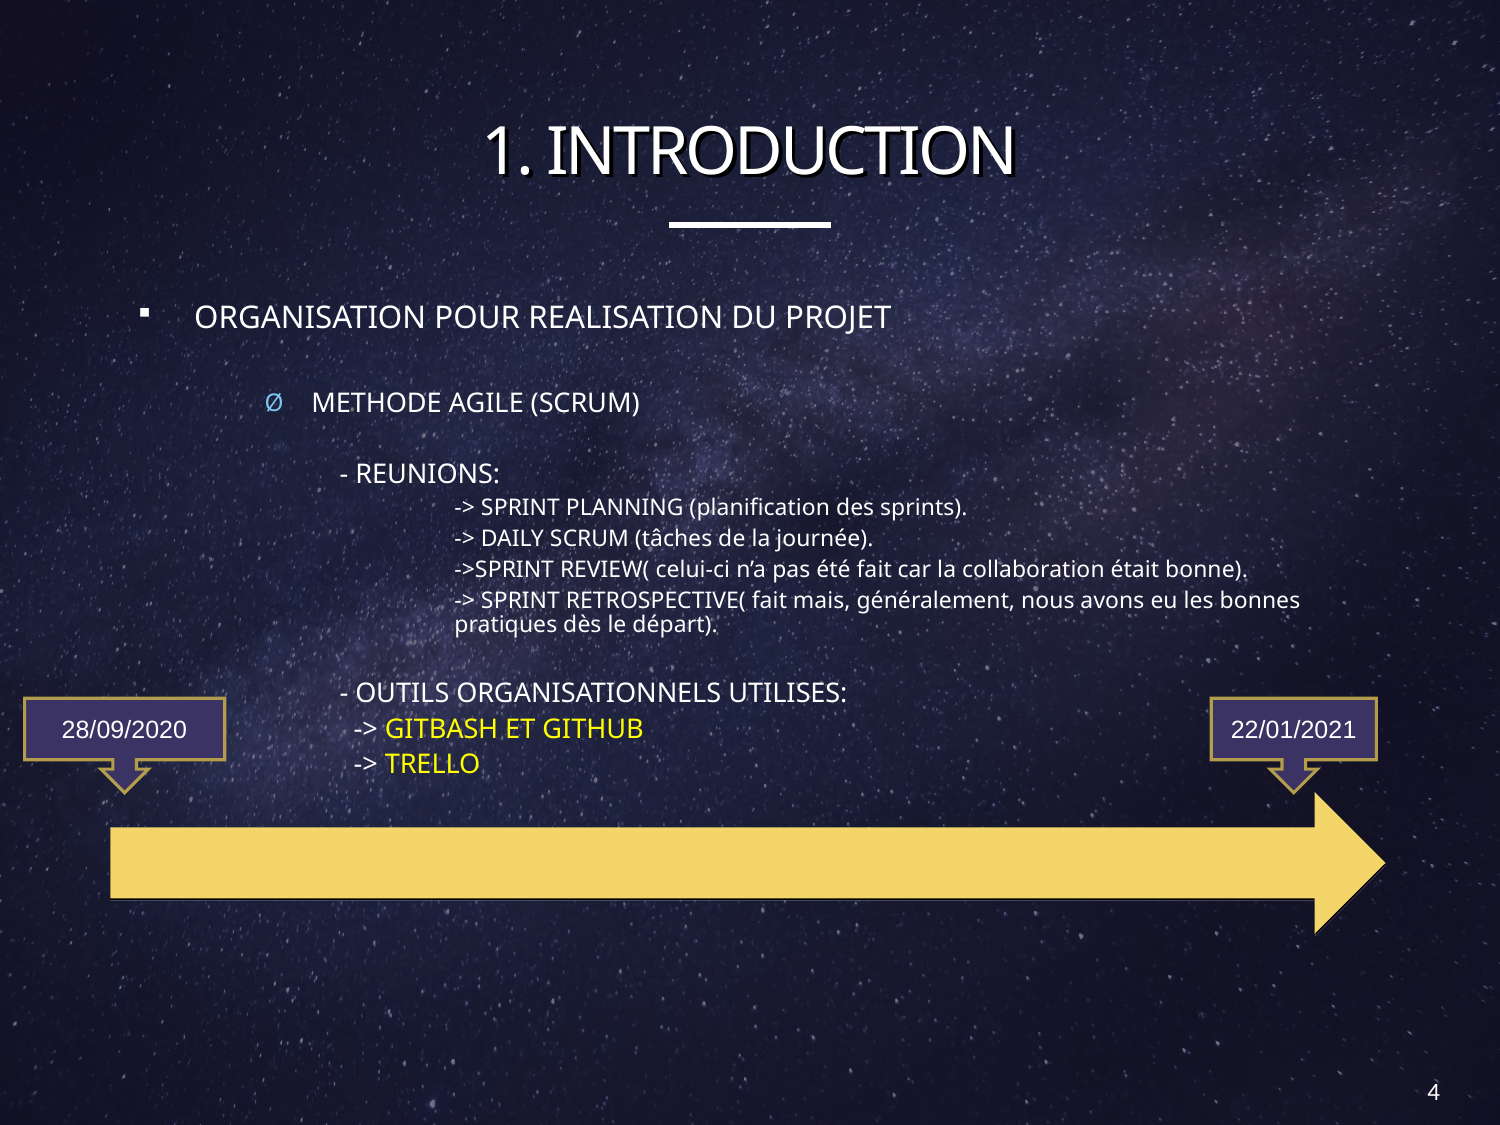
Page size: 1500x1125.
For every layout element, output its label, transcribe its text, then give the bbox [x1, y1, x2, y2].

text_box 22/01/2021 [1211, 698, 1377, 793]
list ORGANISATION POUR REALISATION DU PROJET METHODE AGILE (SCRUM) - REUNIONS: -> SPRINT PLANNING (planification des sprints). -> DAILY SCRUM (tâches de la journée). ->SPRINT REVIEW( celui-ci n’a pas été fait car la collaboration était bonne). -> SPRINT RETROSPECTIVE( fait mais, généralement, nous avons eu les bonnes pratiques dès le départ). - OUTILS ORGANISATIONNELS UTILISES: -> GITBASH ET GITHUB -> TRELLO [100, 231, 1376, 982]
text_box 28/09/2020 [24, 698, 225, 793]
text_box [1376, 853, 1386, 873]
title 1. INTRODUCTION [112, 99, 1388, 200]
text_box [1412, 1052, 1488, 1113]
